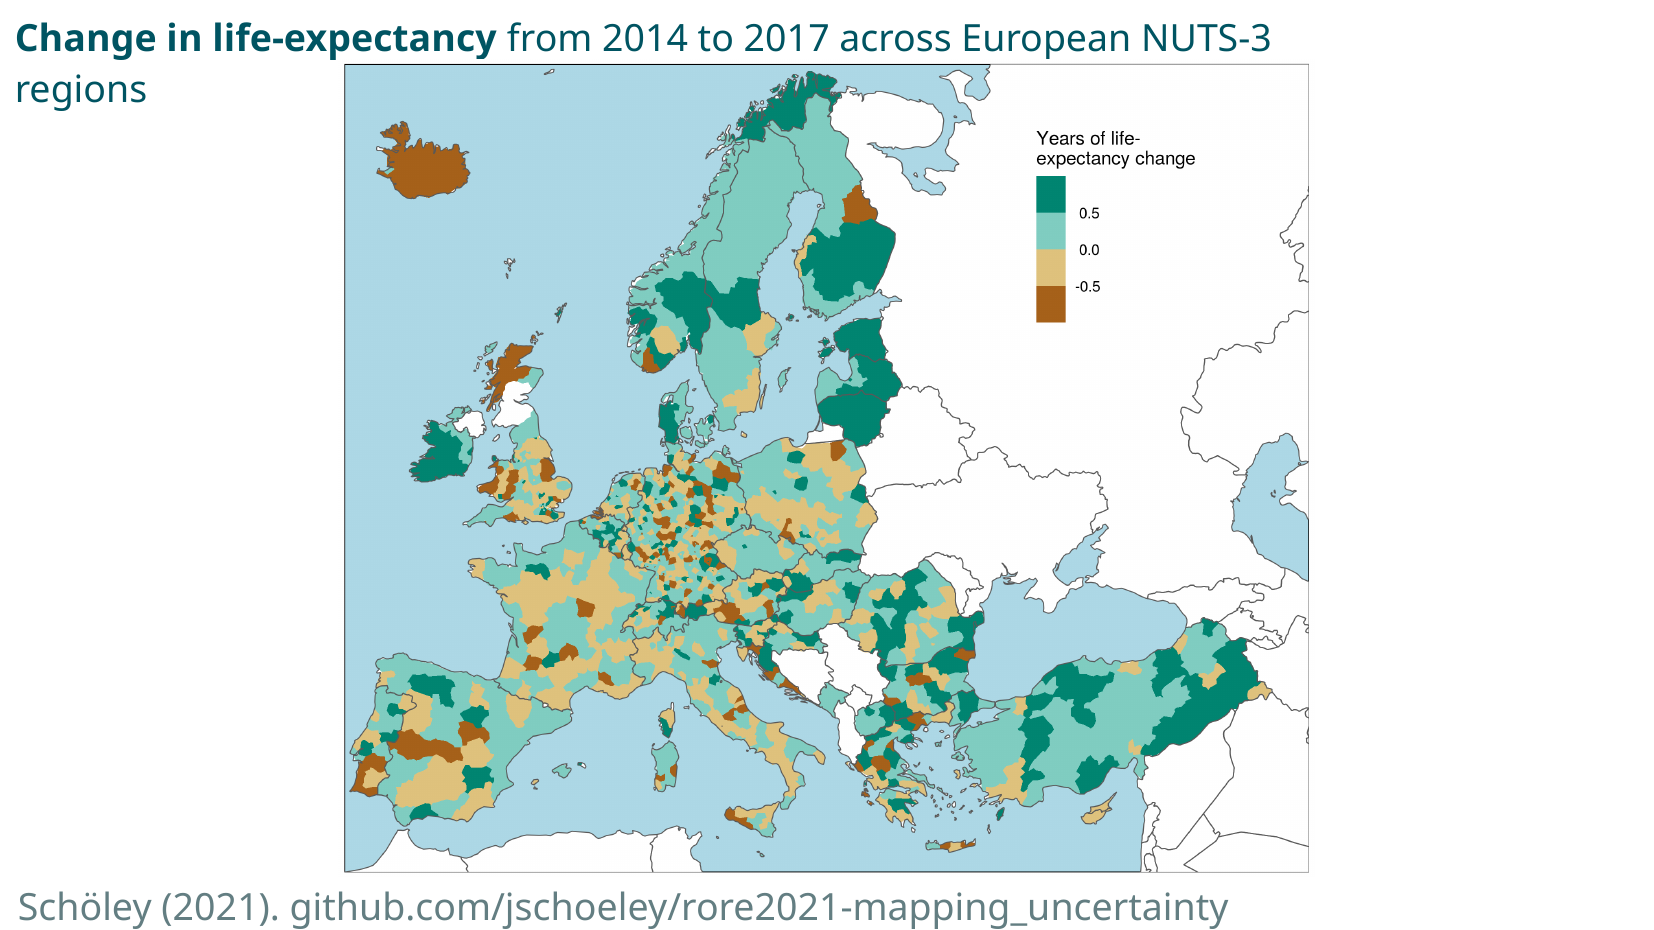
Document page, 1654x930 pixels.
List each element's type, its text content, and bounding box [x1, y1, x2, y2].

picture [338, 59, 1315, 877]
text_box Schöley (2021). github.com/jschoeley/rore2021-mapping_uncertainty [3, 872, 1058, 930]
text_box Change in life-expectancy from 2014 to 2017 across European NUTS-3 regions [0, 4, 1381, 119]
